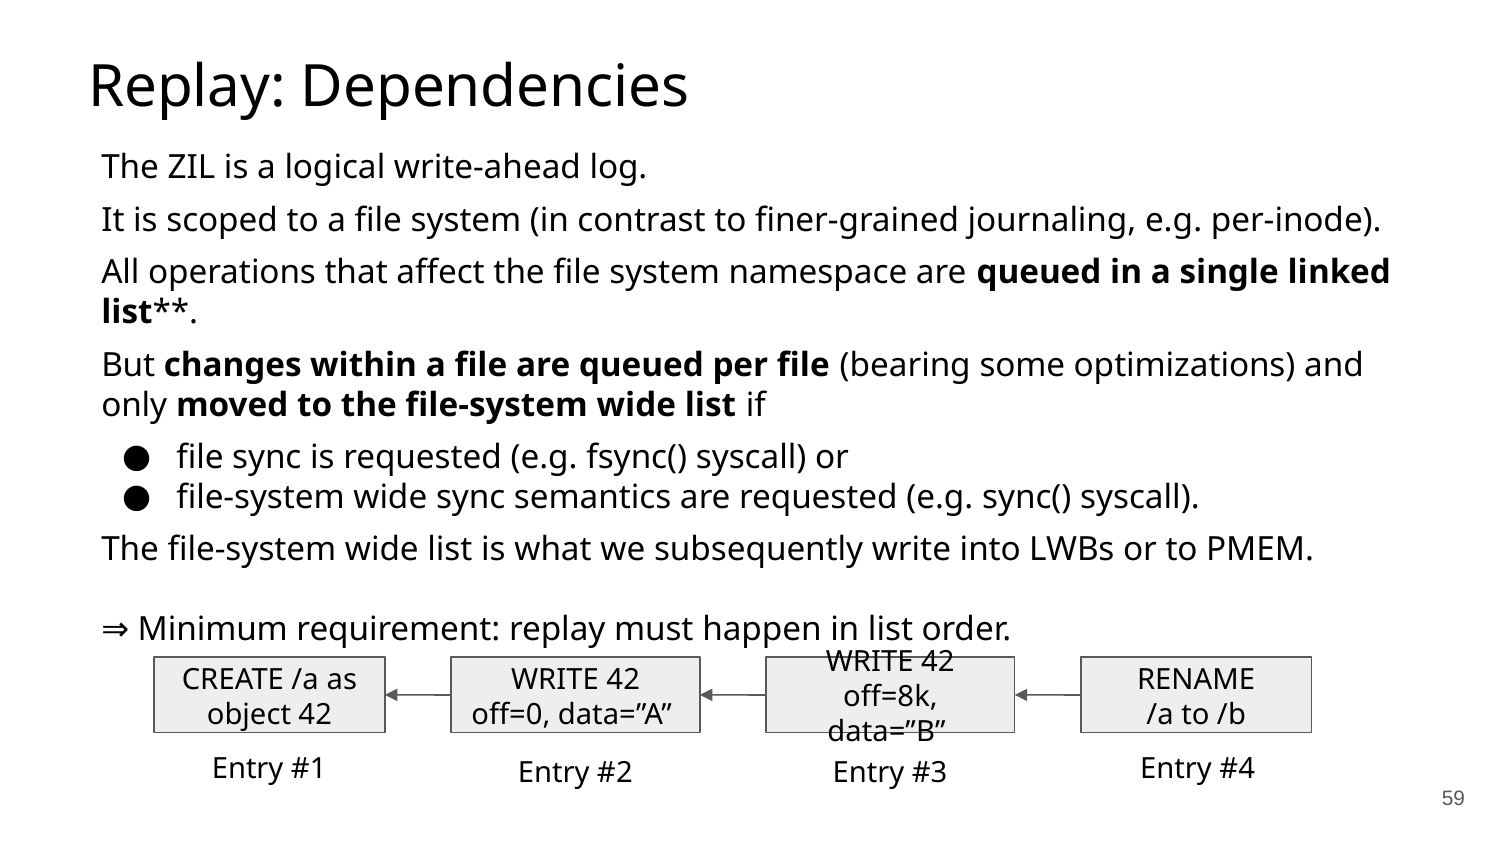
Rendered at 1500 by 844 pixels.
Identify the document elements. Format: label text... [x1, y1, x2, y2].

text_box Entry #2 [459, 748, 691, 793]
text_box WRITE 42 off=0, data=”A” [451, 657, 700, 733]
text_box Entry #4 [1082, 744, 1314, 789]
text_box Entry #1 [154, 744, 385, 789]
text_box RENAME /a to /b [1080, 657, 1312, 733]
text_box WRITE 42 off=8k, data=”B” [765, 657, 1015, 733]
text_box CREATE /a as object 42 [154, 657, 385, 733]
slide_number <number> [1389, 764, 1480, 830]
text_box Entry #3 [774, 748, 1006, 793]
title Replay: Dependencies [73, 33, 1405, 165]
text_box The ZIL is a logical write-ahead log. It is scoped to a file system (in contrast to finer-grained journaling, e.g. per-inode). All operations that affect the file system namespace are queued in a single linked list**. But changes within a file are queued per file (bearing some optimizations) and only moved to the file-system wide list if file sync is requested (e.g. fsync() syscall) or file-system wide sync semantics are requested (e.g. sync() syscall). The file-system wide list is what we subsequently write into LWBs or to PMEM. ⇒ Minimum requirement: replay must happen in list order. [86, 130, 1429, 374]
